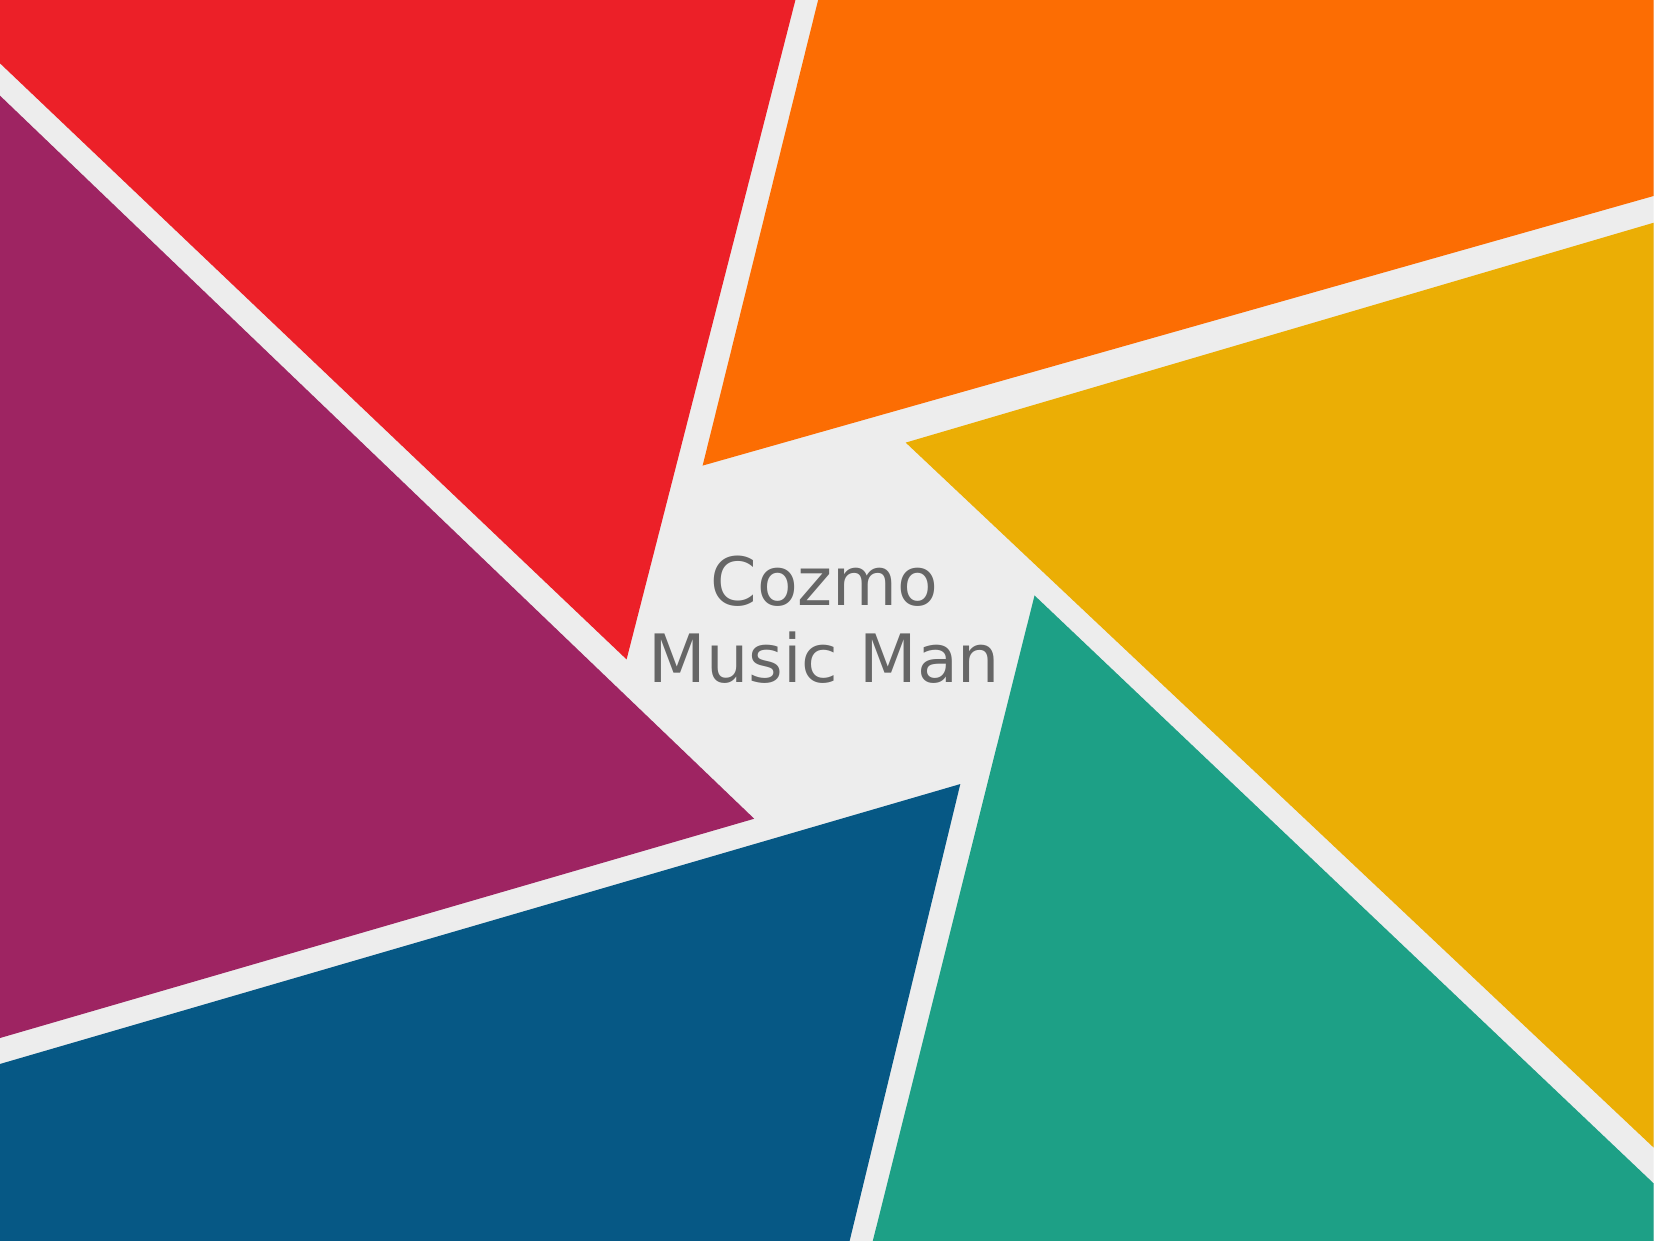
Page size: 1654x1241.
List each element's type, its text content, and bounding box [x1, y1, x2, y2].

subtitle Cozmo Music Man [614, 418, 1035, 824]
